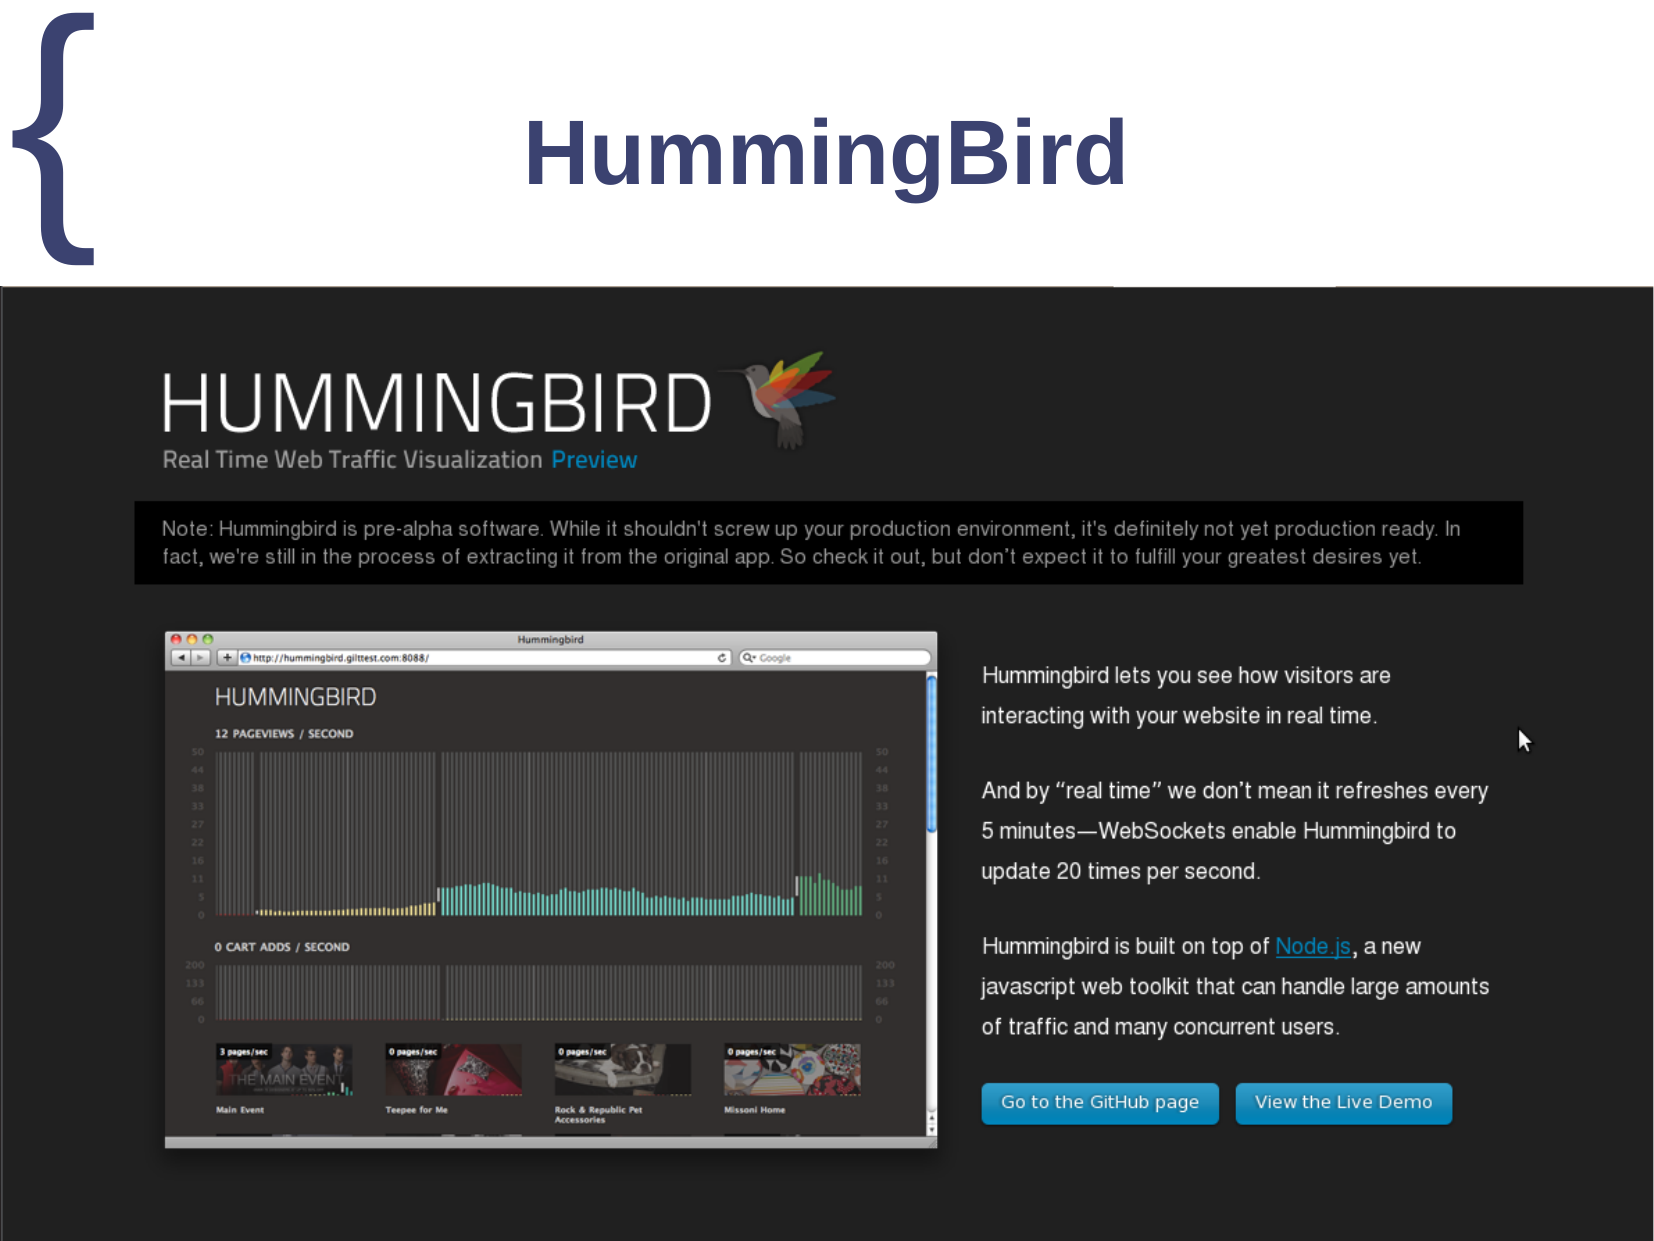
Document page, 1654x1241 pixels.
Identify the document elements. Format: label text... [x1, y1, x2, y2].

picture [0, 286, 1654, 1241]
title HummingBird [82, 56, 1571, 250]
